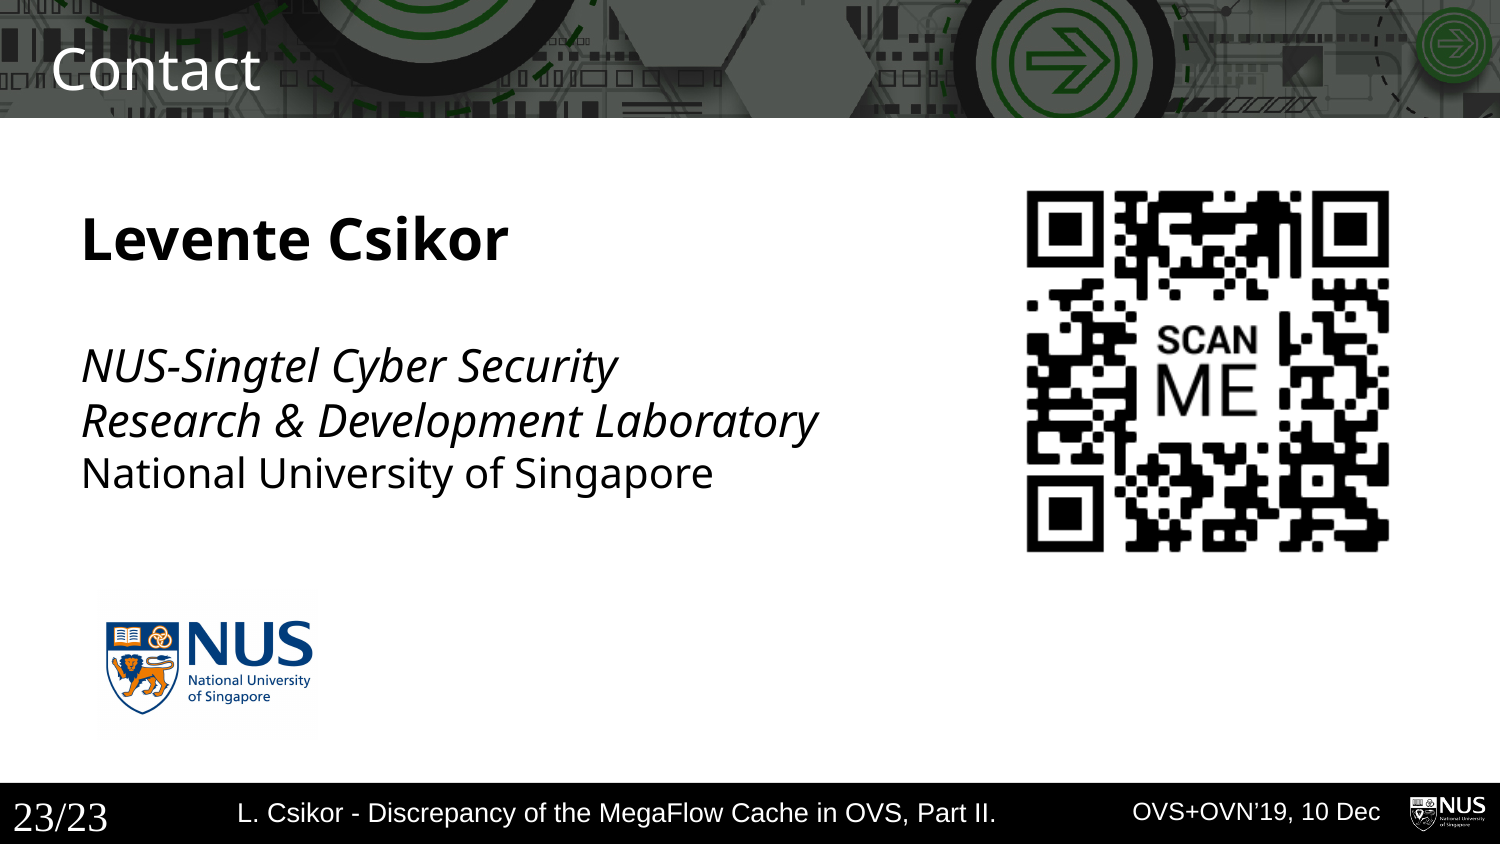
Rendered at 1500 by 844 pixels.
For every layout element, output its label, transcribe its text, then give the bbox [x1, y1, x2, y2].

text_box Levente Csikor NUS-Singtel Cyber Security Research & Development Laboratory National University of Singapore [9, 129, 1490, 770]
picture [974, 138, 1444, 607]
picture [1395, 782, 1500, 844]
picture [97, 589, 318, 740]
picture [0, 0, 1500, 118]
text_box Contact [35, 37, 1386, 97]
